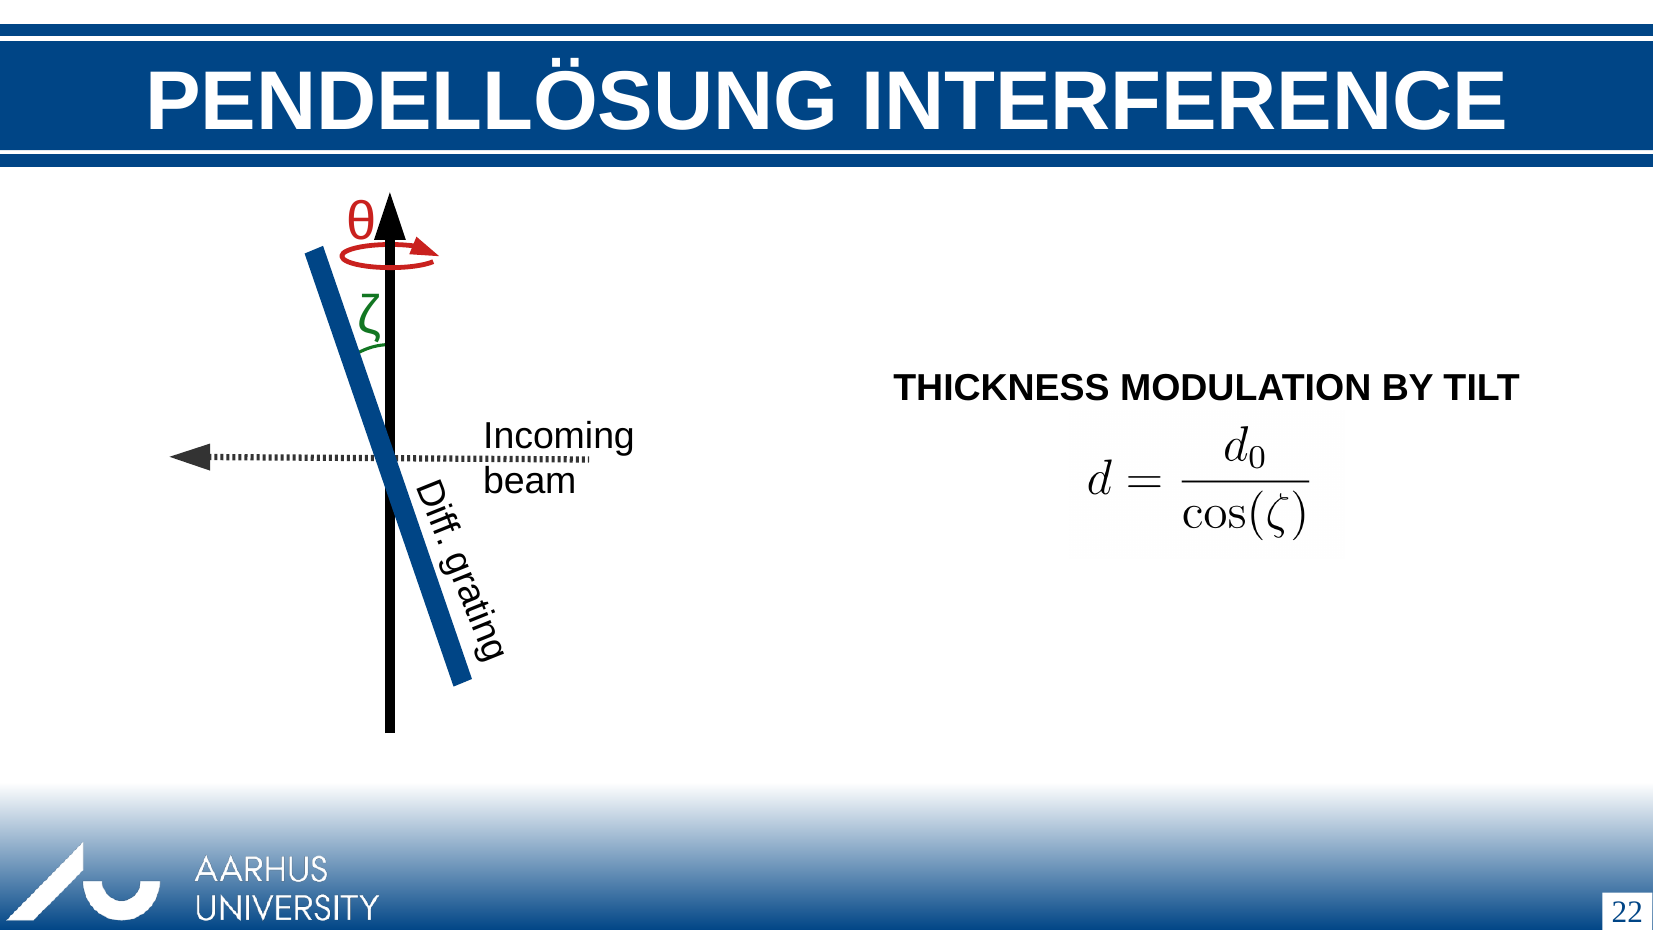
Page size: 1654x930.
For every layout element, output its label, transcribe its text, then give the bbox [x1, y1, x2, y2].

title PENDELLÖSUNG INTERFERENCE [0, 41, 1653, 151]
text_box Diff. grating [403, 457, 554, 748]
text_box ζ [342, 277, 397, 355]
text_box Incoming beam [468, 407, 684, 528]
text_box THICKNESS MODULATION BY TILT [878, 359, 1536, 417]
text_box [304, 245, 472, 687]
picture [1069, 410, 1345, 559]
picture [5, 841, 414, 928]
text_box θ [331, 182, 392, 267]
